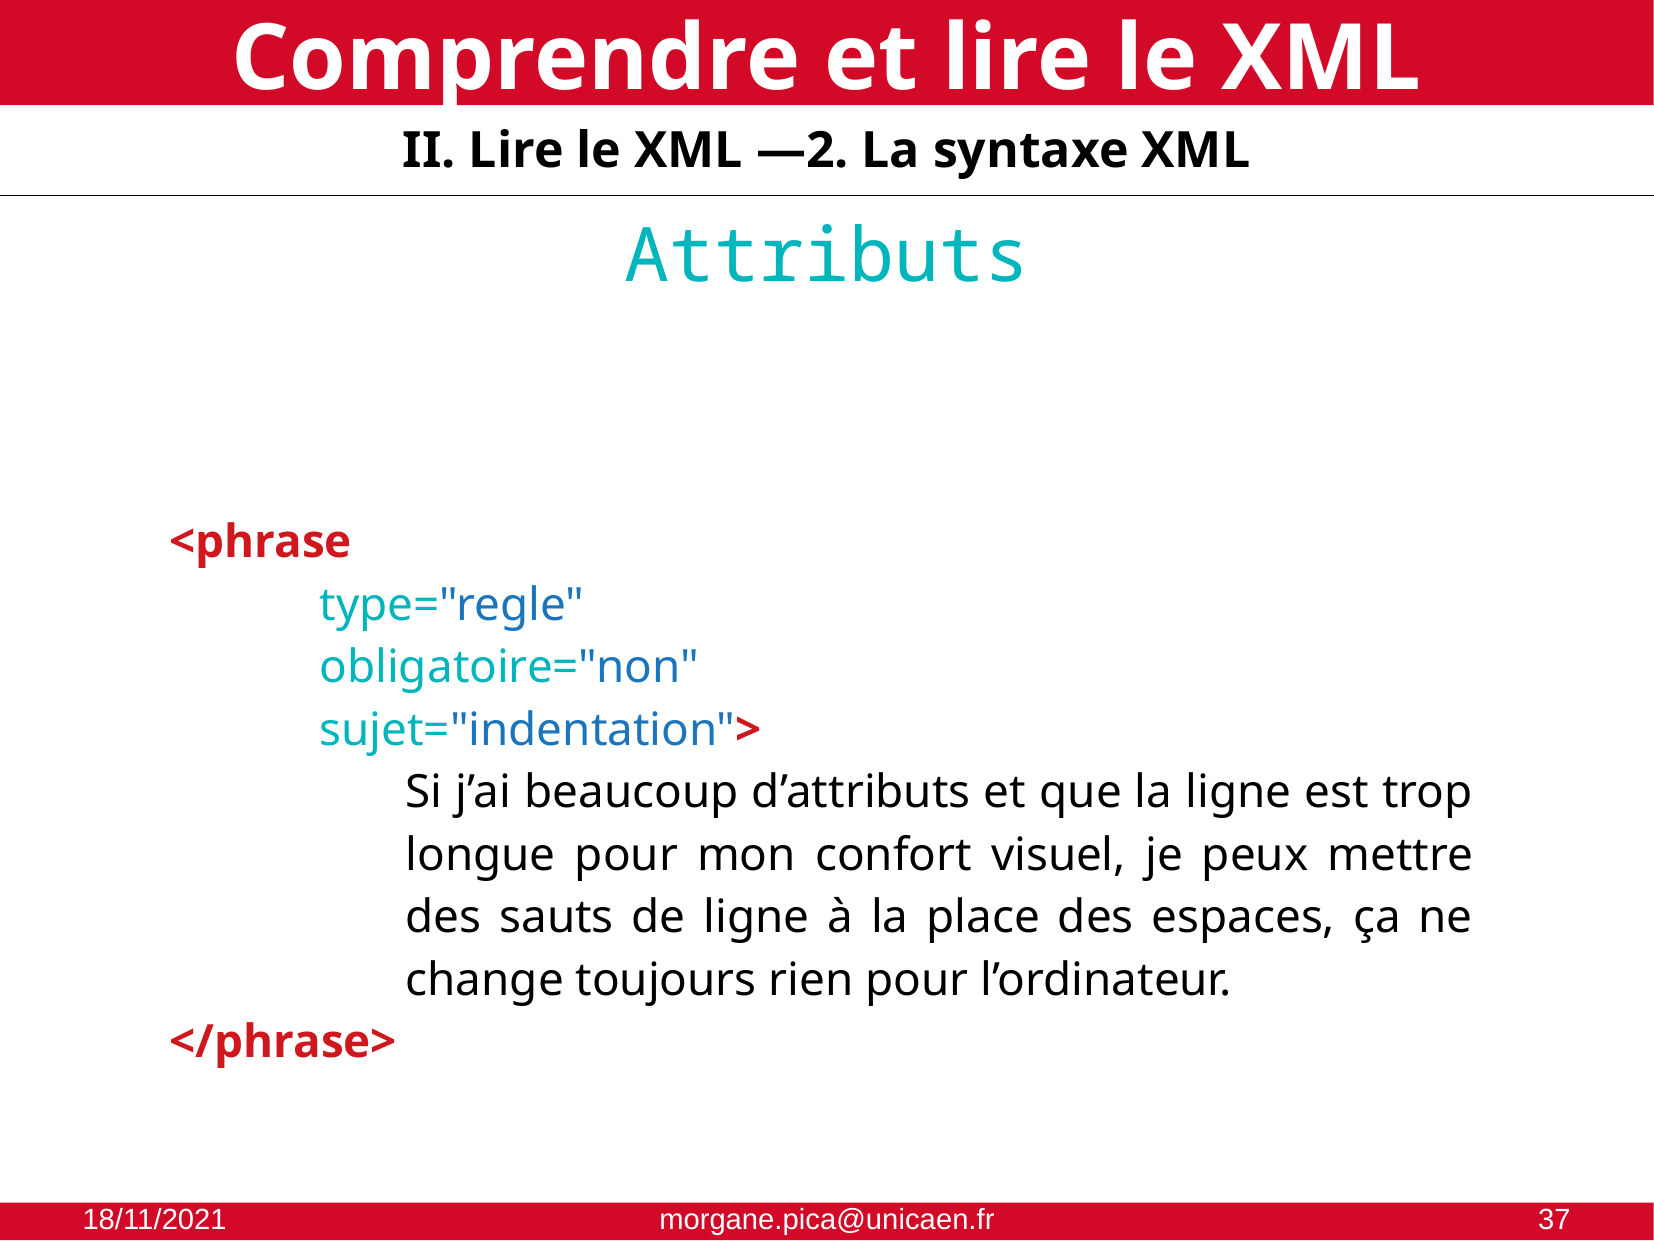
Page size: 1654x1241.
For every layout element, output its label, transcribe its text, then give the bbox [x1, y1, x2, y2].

text_box <phrase type="regle" obligatoire="non" sujet="indentation"> Si j’ai beaucoup d’attributs et que la ligne est trop longue pour mon confort visuel, je peux mettre des sauts de ligne à la place des espaces, ça ne change toujours rien pour l’ordinateur. </phrase> [154, 501, 1499, 999]
title II. Lire le XML —2. La syntaxe XML [0, 106, 1654, 191]
text_box Attributs [161, 193, 1493, 284]
title Comprendre et lire le XML [0, 0, 1654, 106]
